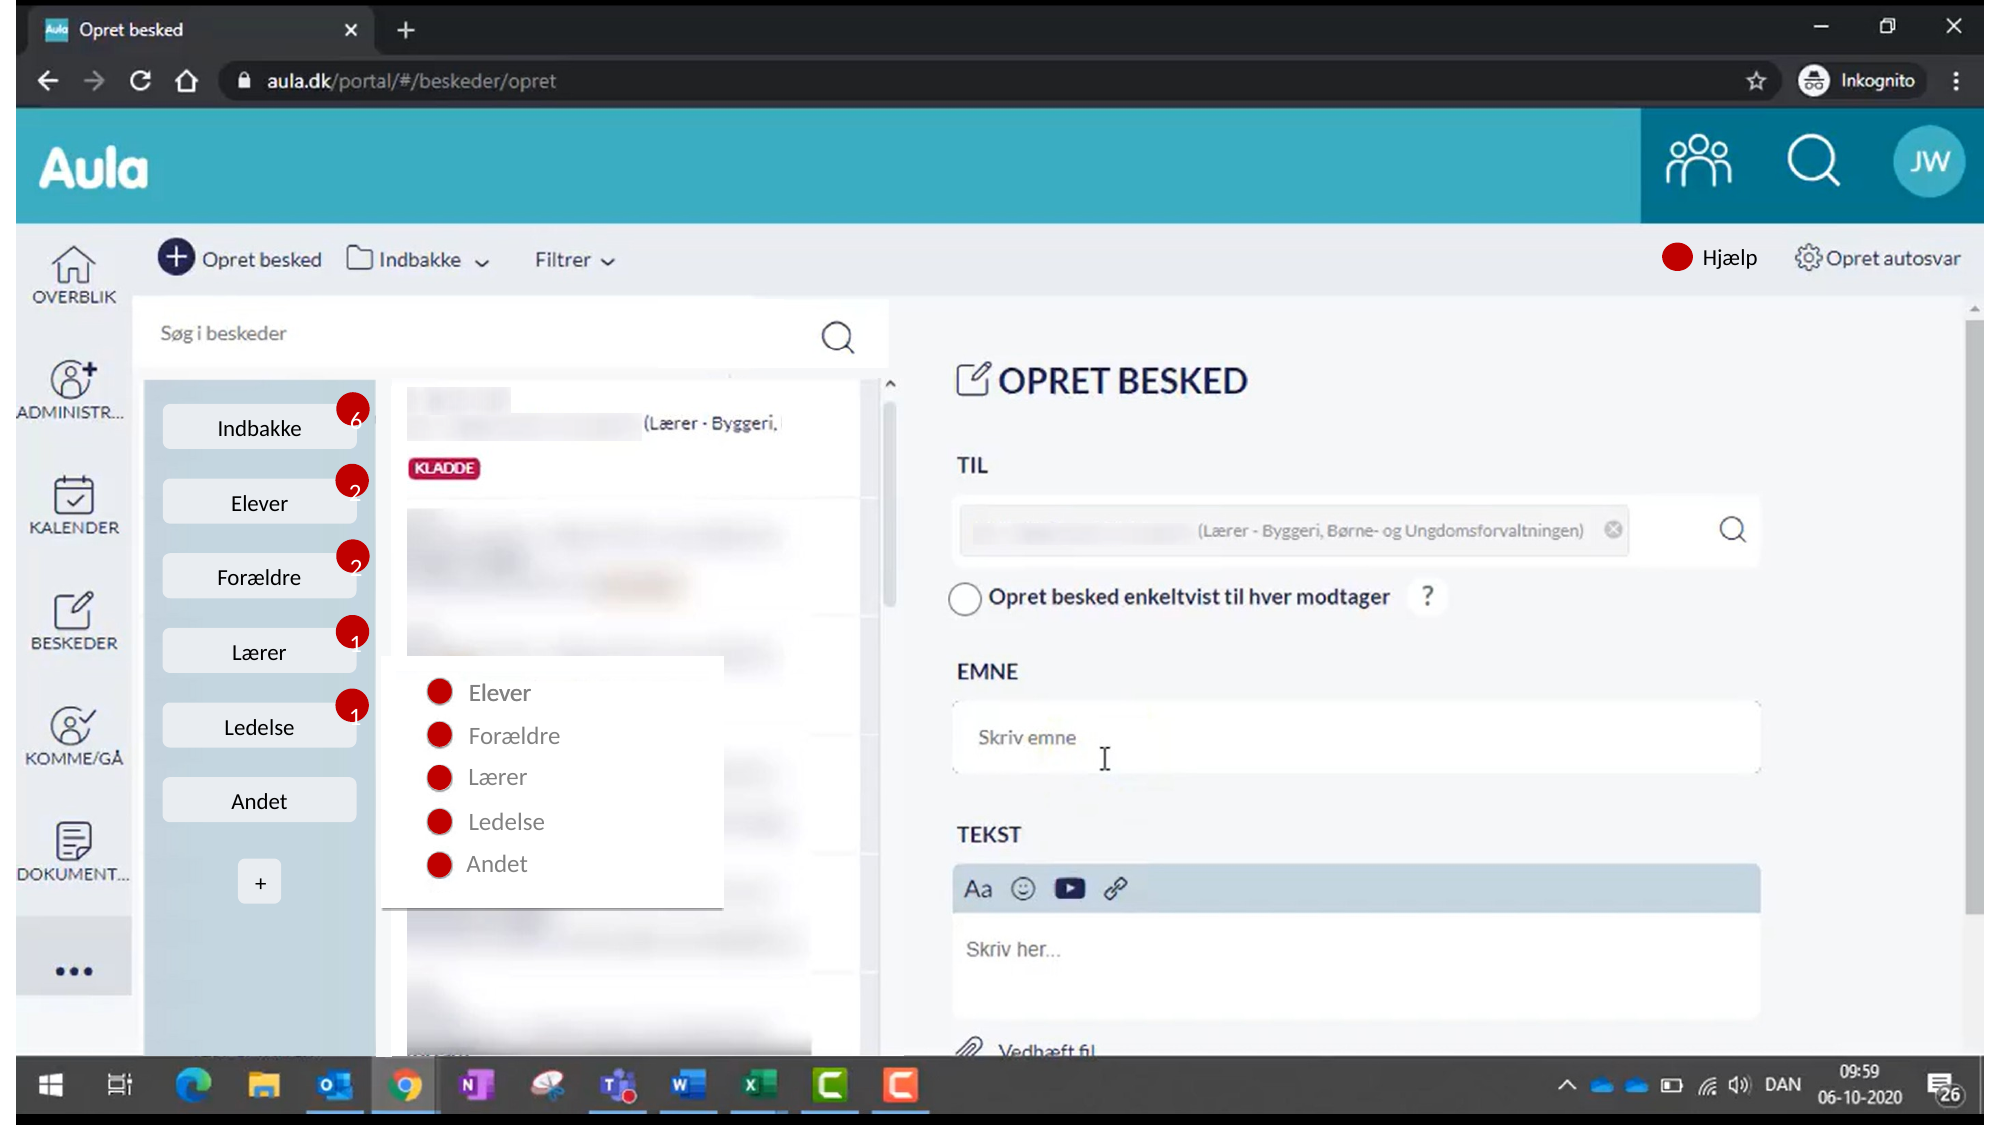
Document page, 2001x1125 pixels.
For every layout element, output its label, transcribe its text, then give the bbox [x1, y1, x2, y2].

text_box Forældre [453, 715, 637, 758]
text_box Andet [162, 777, 357, 823]
text_box Ledelse [453, 798, 637, 844]
picture [1666, 131, 1732, 191]
text_box 2 [336, 539, 370, 573]
text_box Andet [451, 840, 634, 886]
text_box 2 [335, 463, 369, 498]
text_box + [237, 858, 282, 904]
text_box Forældre [162, 553, 357, 599]
text_box Lærer [453, 752, 636, 798]
text_box Hjælp [1687, 235, 1774, 279]
text_box Elever [162, 478, 357, 524]
text_box [1662, 242, 1687, 271]
text_box [427, 765, 452, 790]
picture [1785, 128, 1840, 186]
picture [1893, 126, 1965, 197]
text_box [427, 809, 452, 834]
text_box 6 [336, 392, 370, 426]
text_box [427, 721, 452, 747]
text_box 1 [335, 688, 369, 722]
text_box Lærer [162, 627, 357, 673]
text_box Ledelse [162, 702, 357, 748]
picture [16, 0, 1984, 1125]
text_box Indbakke [162, 403, 357, 449]
text_box 1 [335, 615, 370, 649]
text_box Elever [453, 669, 637, 715]
text_box 6 [352, 420, 359, 426]
text_box [427, 678, 452, 704]
text_box [427, 852, 451, 878]
